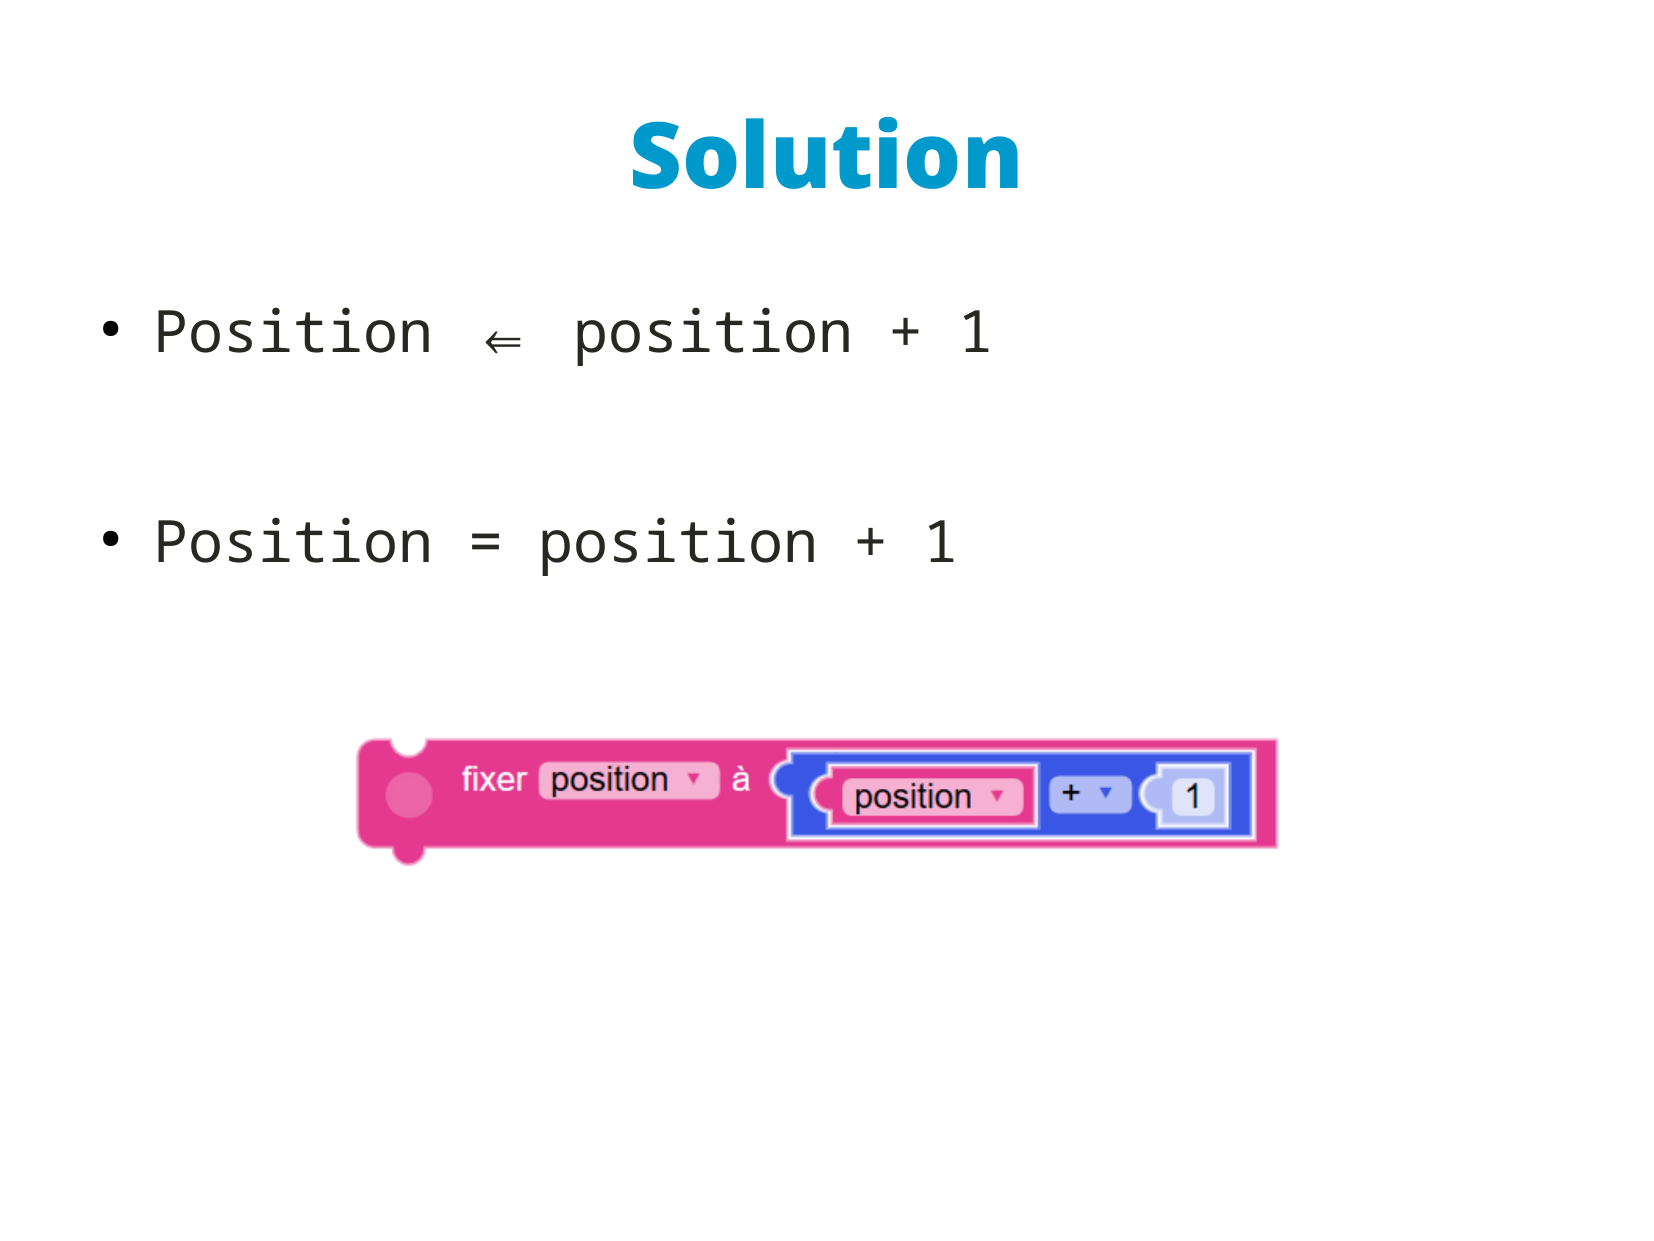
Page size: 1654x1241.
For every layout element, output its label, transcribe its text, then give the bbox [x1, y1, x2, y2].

title Solution [82, 49, 1571, 257]
list Position ⇐ position + 1 Position = position + 1 [82, 290, 1571, 1010]
picture [350, 727, 1304, 875]
